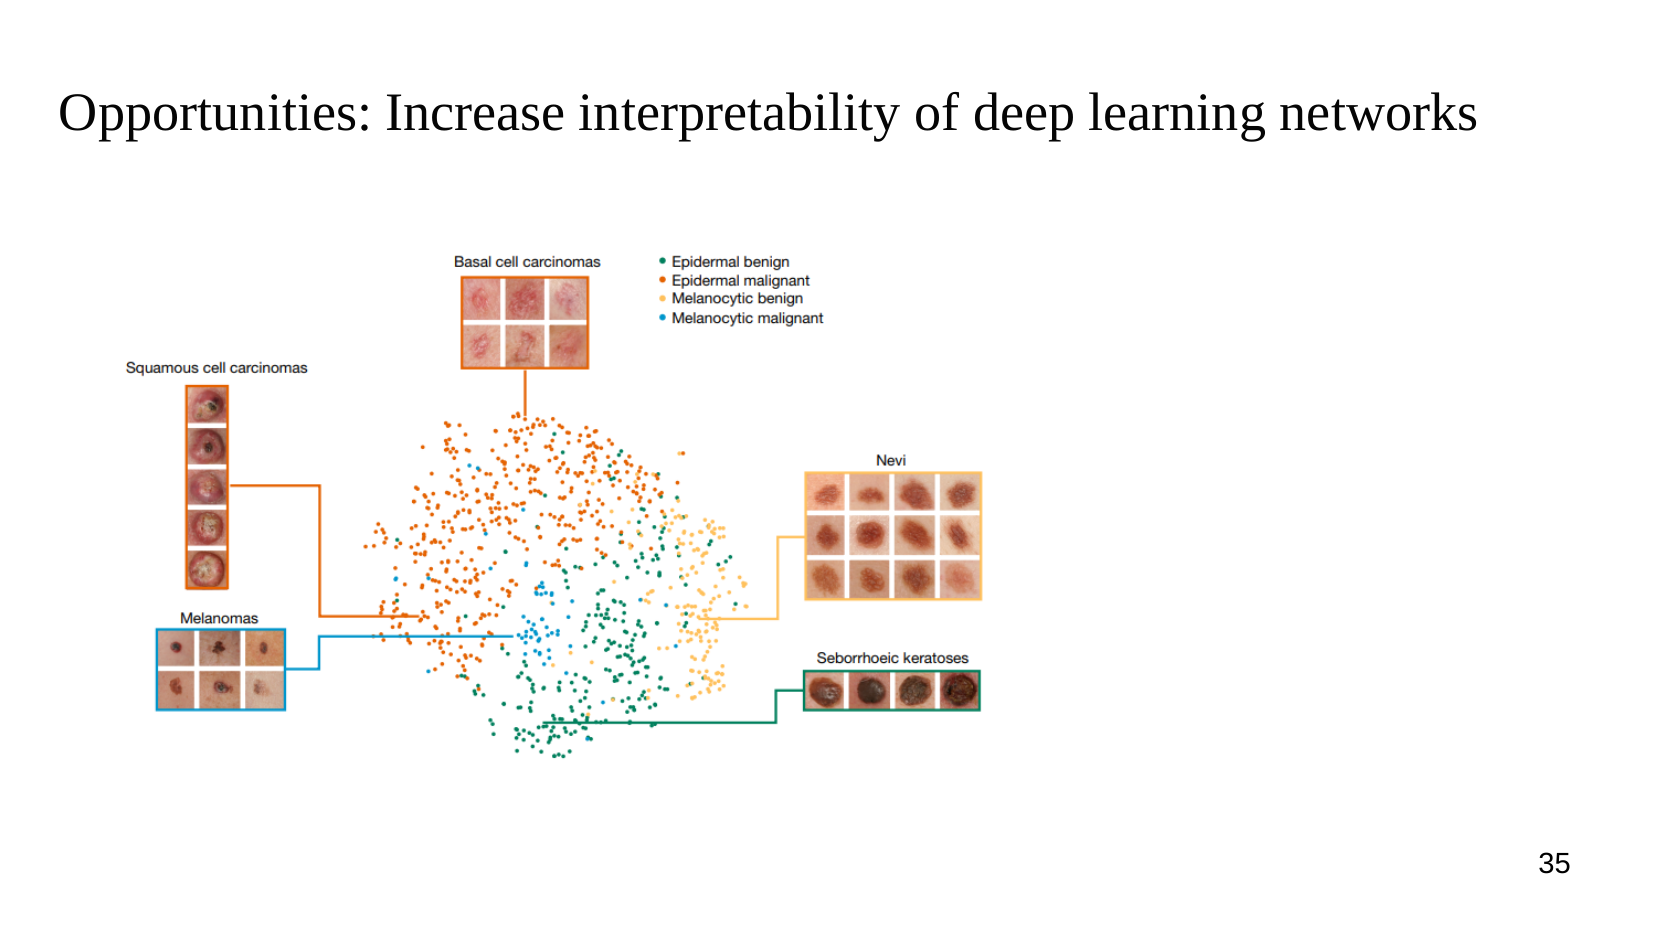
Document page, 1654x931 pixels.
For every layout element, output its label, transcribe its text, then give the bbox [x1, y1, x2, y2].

picture [94, 236, 1005, 768]
title Opportunities: Increase interpretability of deep learning networks [59, 35, 1595, 189]
